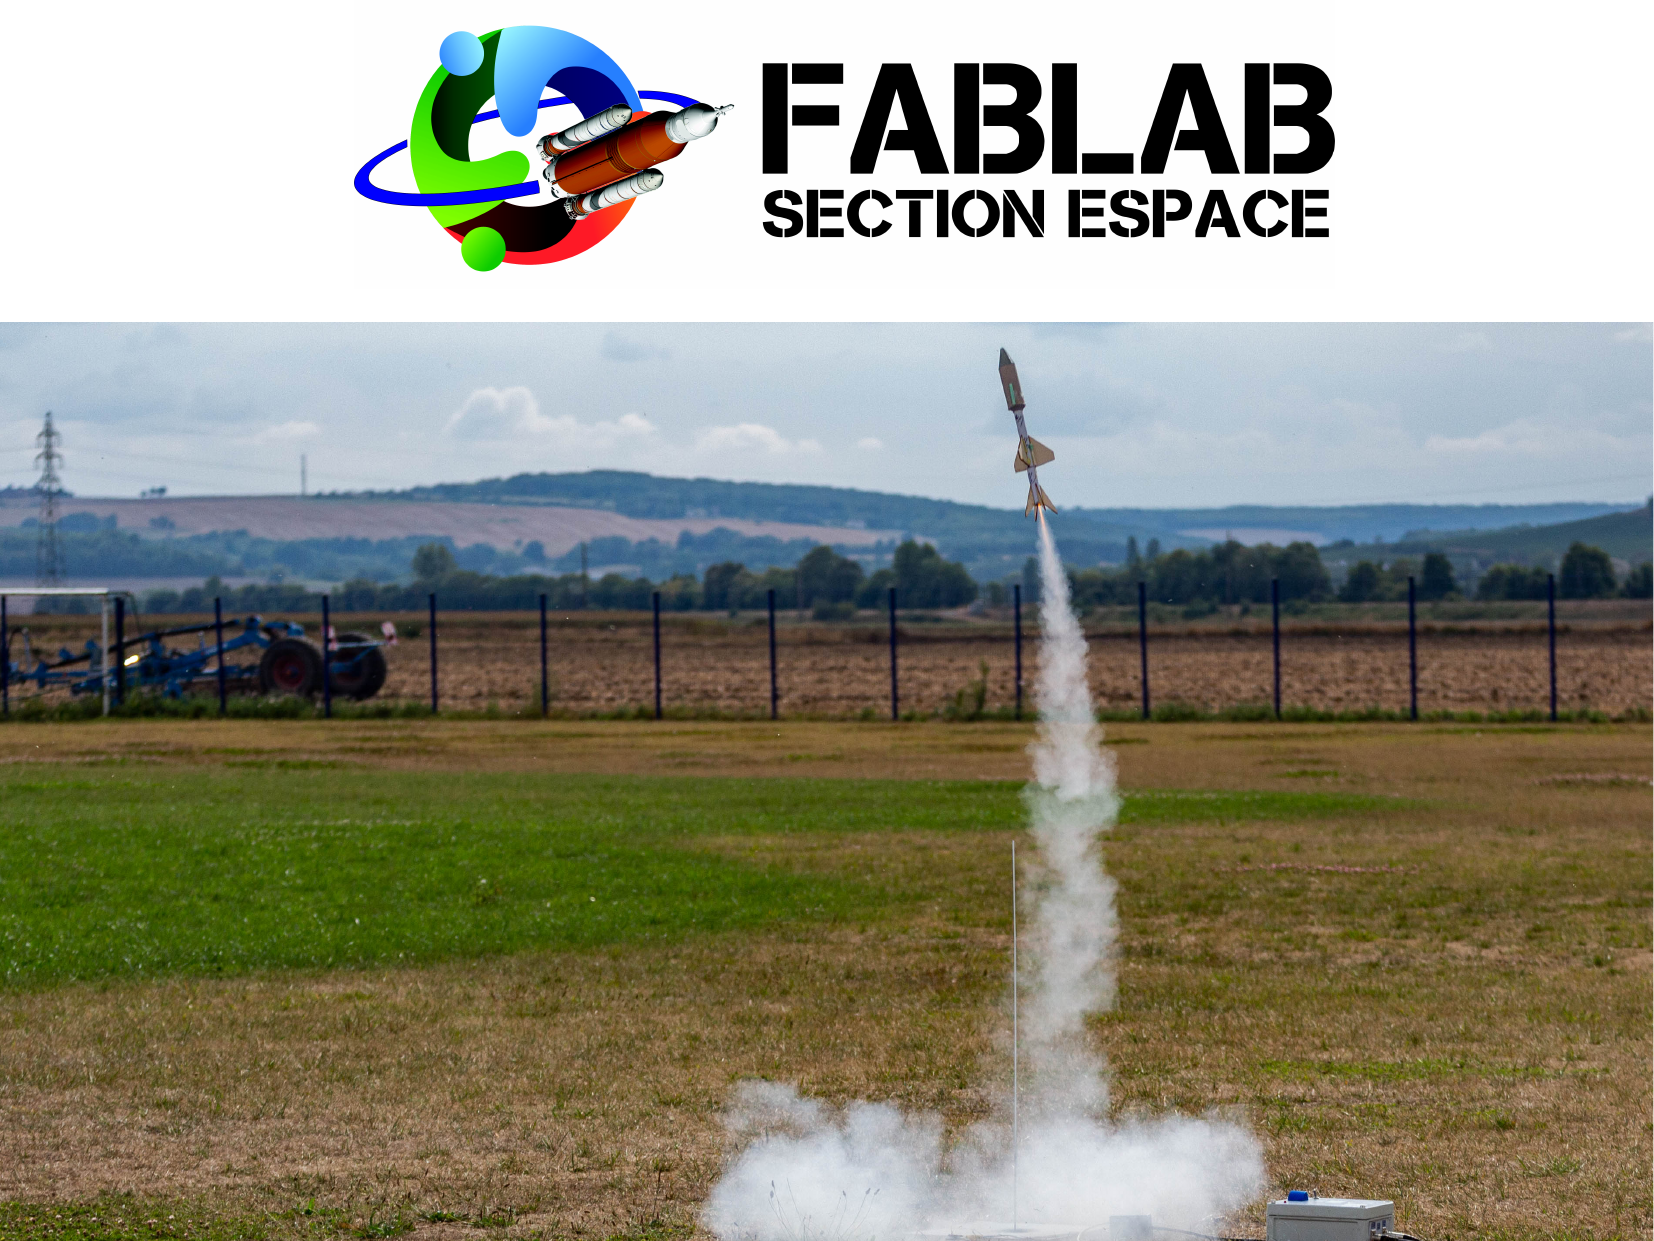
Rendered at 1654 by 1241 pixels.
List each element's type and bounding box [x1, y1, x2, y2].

picture [0, 322, 1654, 1241]
picture [354, 0, 1335, 289]
